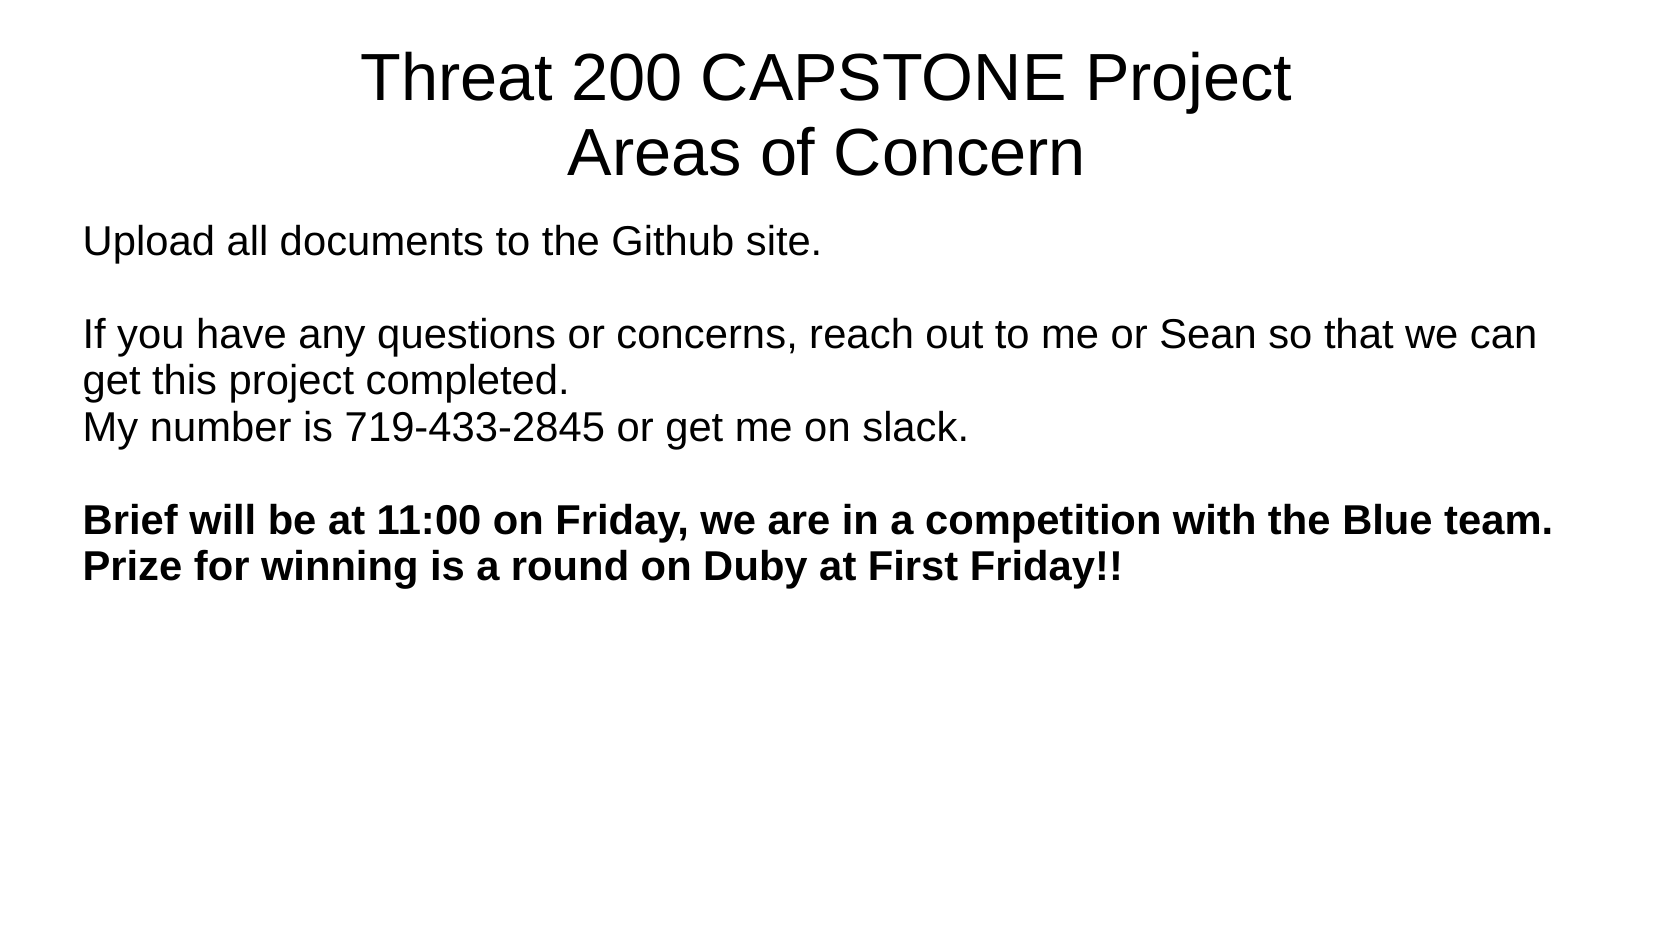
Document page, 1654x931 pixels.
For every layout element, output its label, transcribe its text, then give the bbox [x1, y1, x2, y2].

subtitle Upload all documents to the Github site. If you have any questions or concerns, reach out to me or Sean so that we can get this project completed. My number is 719-433-2845 or get me on slack. Brief will be at 11:00 on Friday, we are in a competition with the Blue team. Prize for winning is a round on Duby at First Friday!! [82, 217, 1571, 758]
title Threat 200 CAPSTONE Project Areas of Concern [82, 37, 1571, 193]
